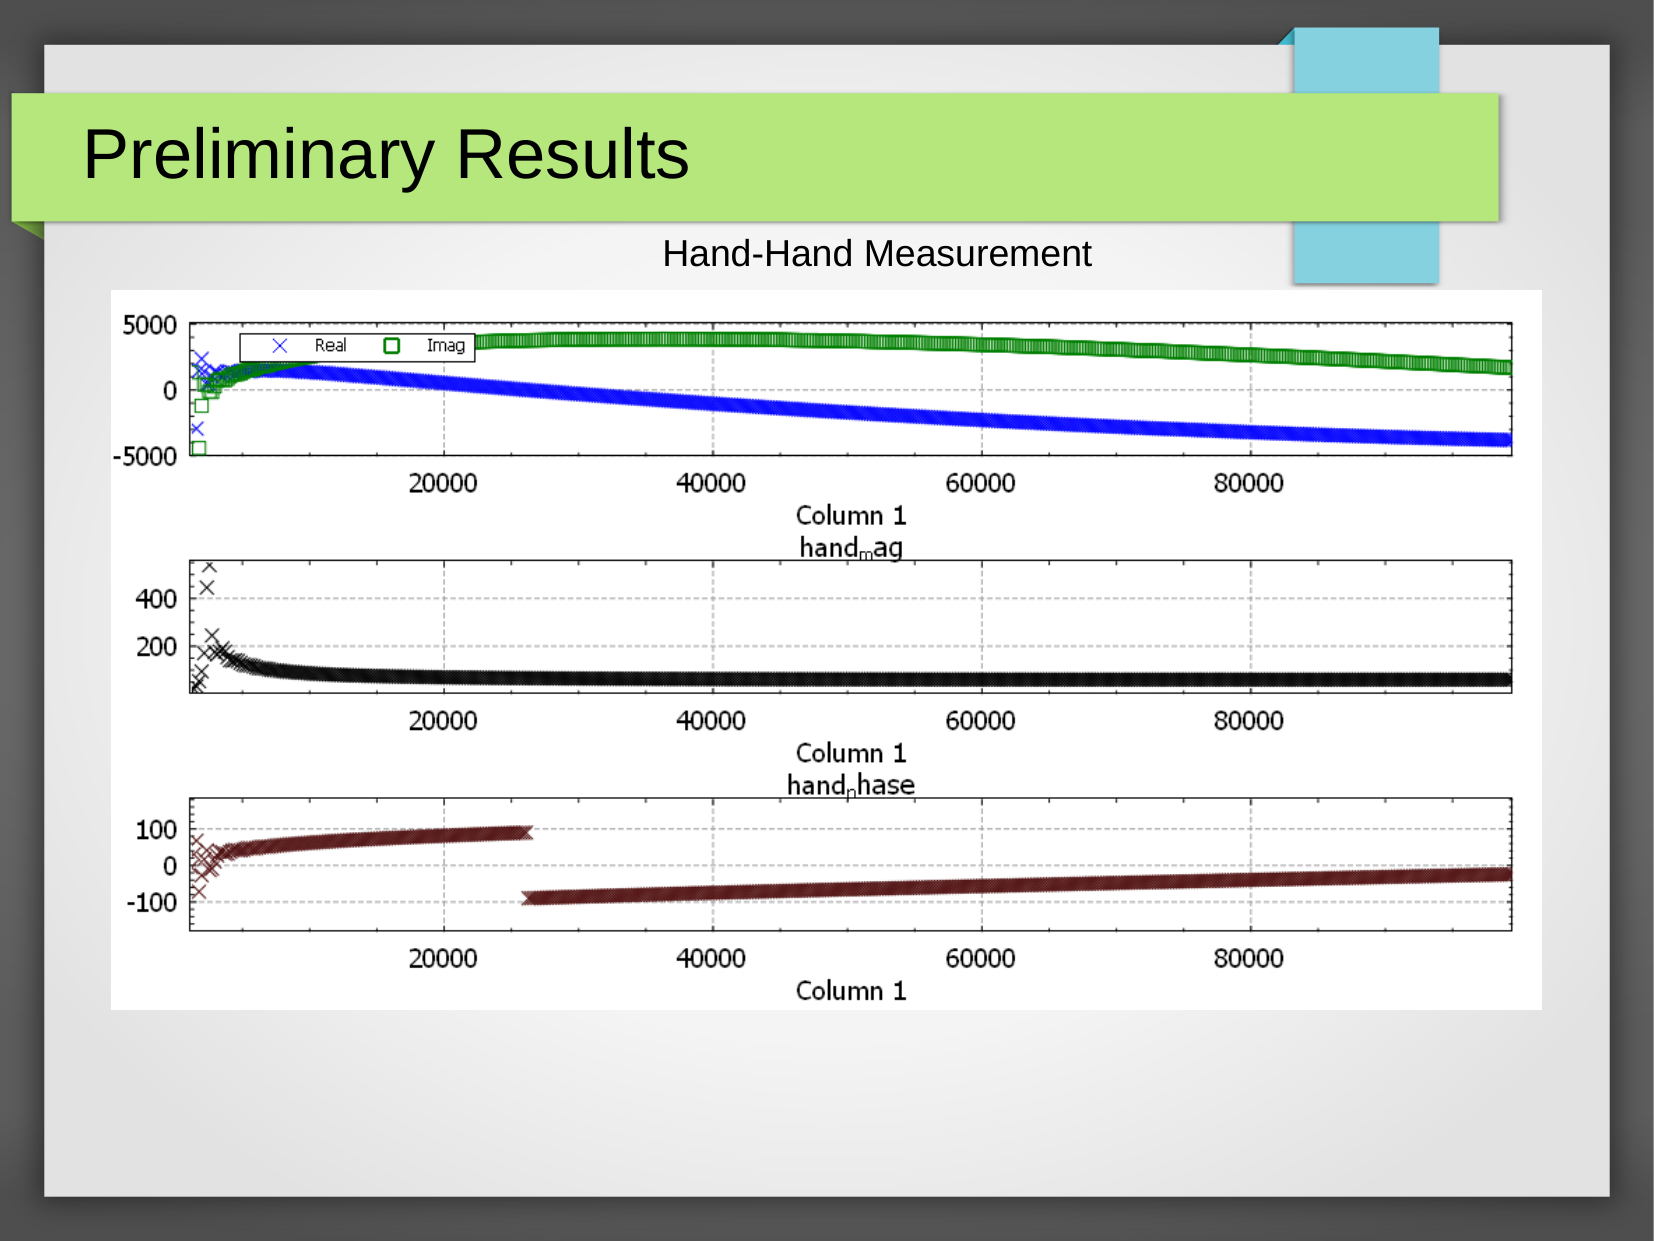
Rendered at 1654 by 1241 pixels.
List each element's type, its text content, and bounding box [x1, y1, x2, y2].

text_box Hand-Hand Measurement [555, 225, 1201, 282]
picture [0, 0, 1654, 1241]
title Preliminary Results [82, 94, 1264, 213]
